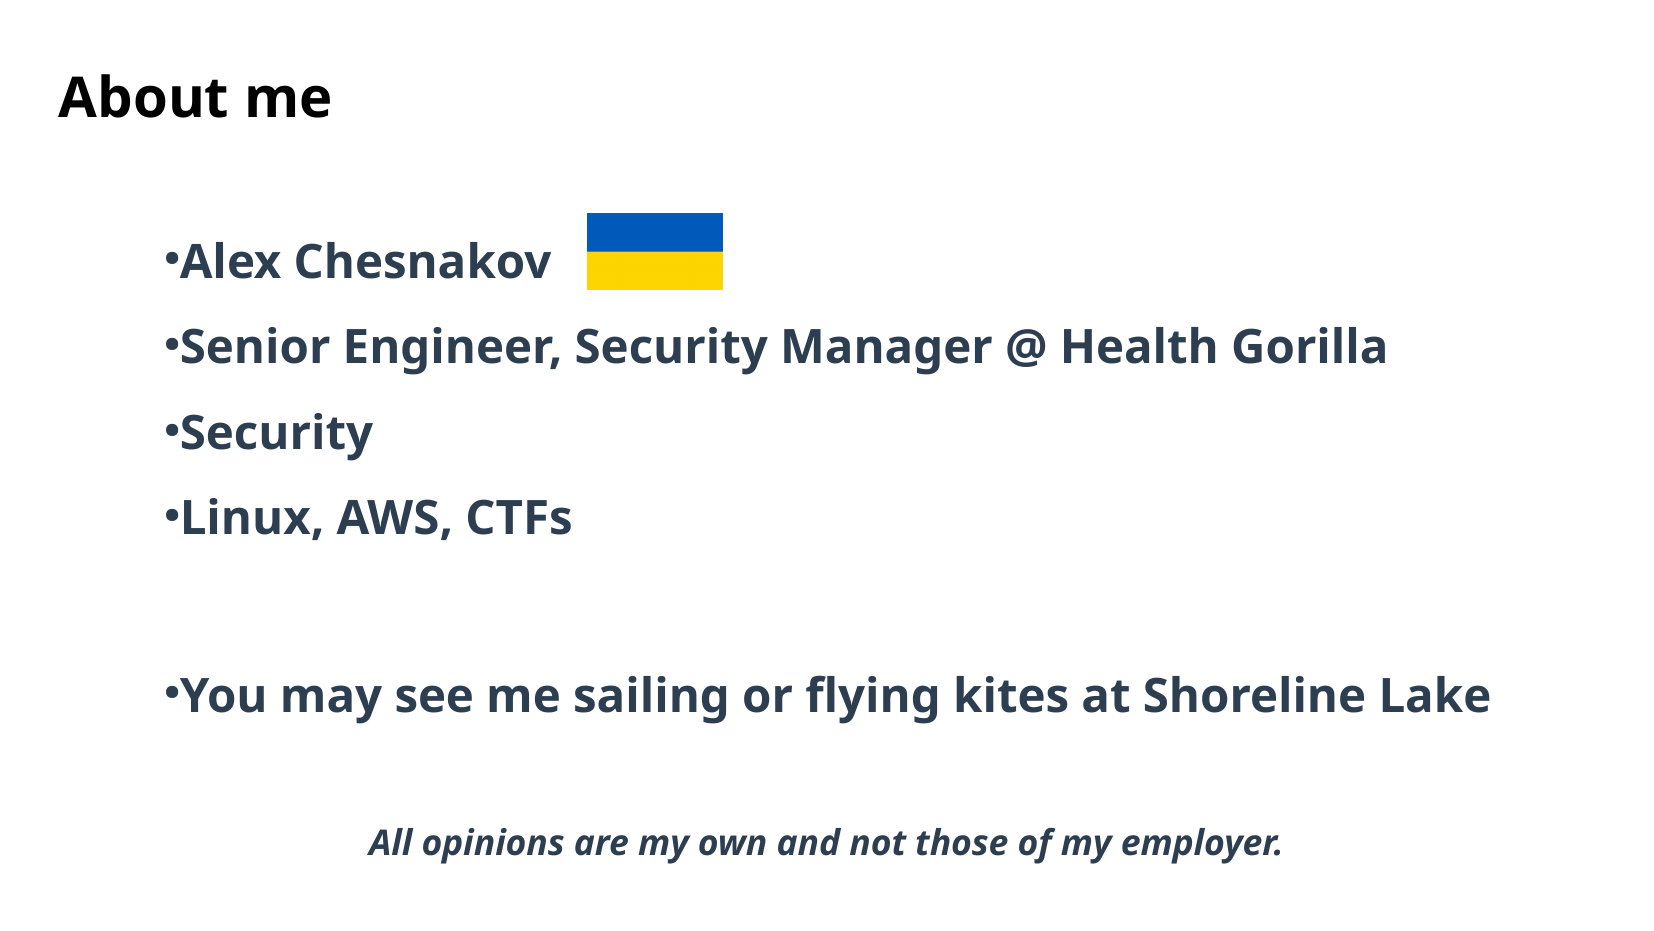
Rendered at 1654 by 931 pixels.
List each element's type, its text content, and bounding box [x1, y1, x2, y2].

list Alex Chesnakov Senior Engineer, Security Manager @ Health Gorilla Security Linux, AWS, CTFs You may see me sailing or flying kites at Shoreline Lake All opinions are my own and not those of my employer. [59, 227, 1595, 869]
picture [587, 213, 723, 290]
title About me [59, 37, 1595, 156]
